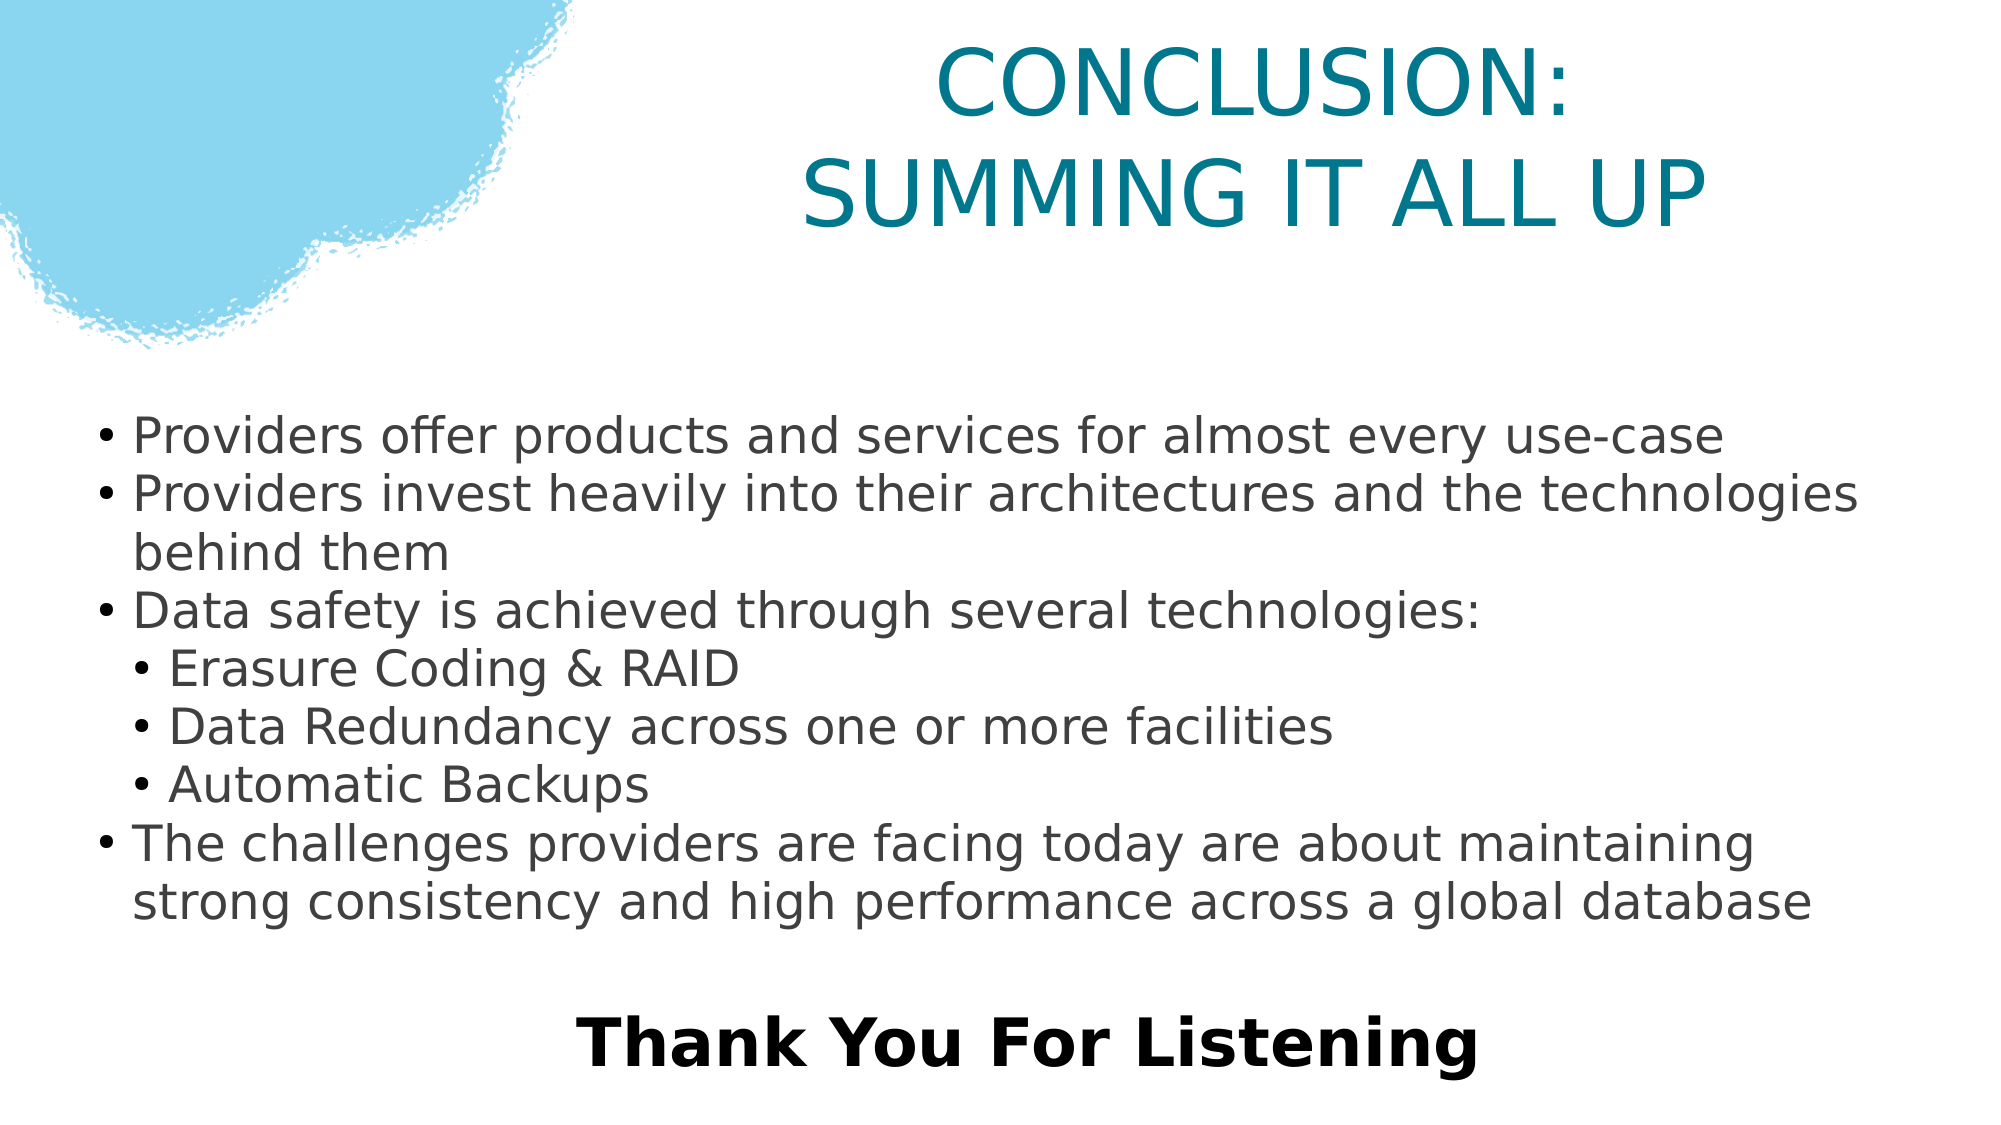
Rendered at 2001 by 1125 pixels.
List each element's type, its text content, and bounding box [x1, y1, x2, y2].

text_box Thank You For Listening [47, 996, 2000, 1090]
text_box Conclusion: Summing it all up [509, 0, 2000, 252]
text_box Providers offer products and services for almost every use-case Providers invest heavily into their architectures and the technologies behind them Data safety is achieved through several technologies: Erasure Coding & RAID Data Redundancy across one or more facilities Automatic Backups The challenges providers are facing today are about maintaining strong consistency and high performance across a global database [82, 399, 1914, 981]
